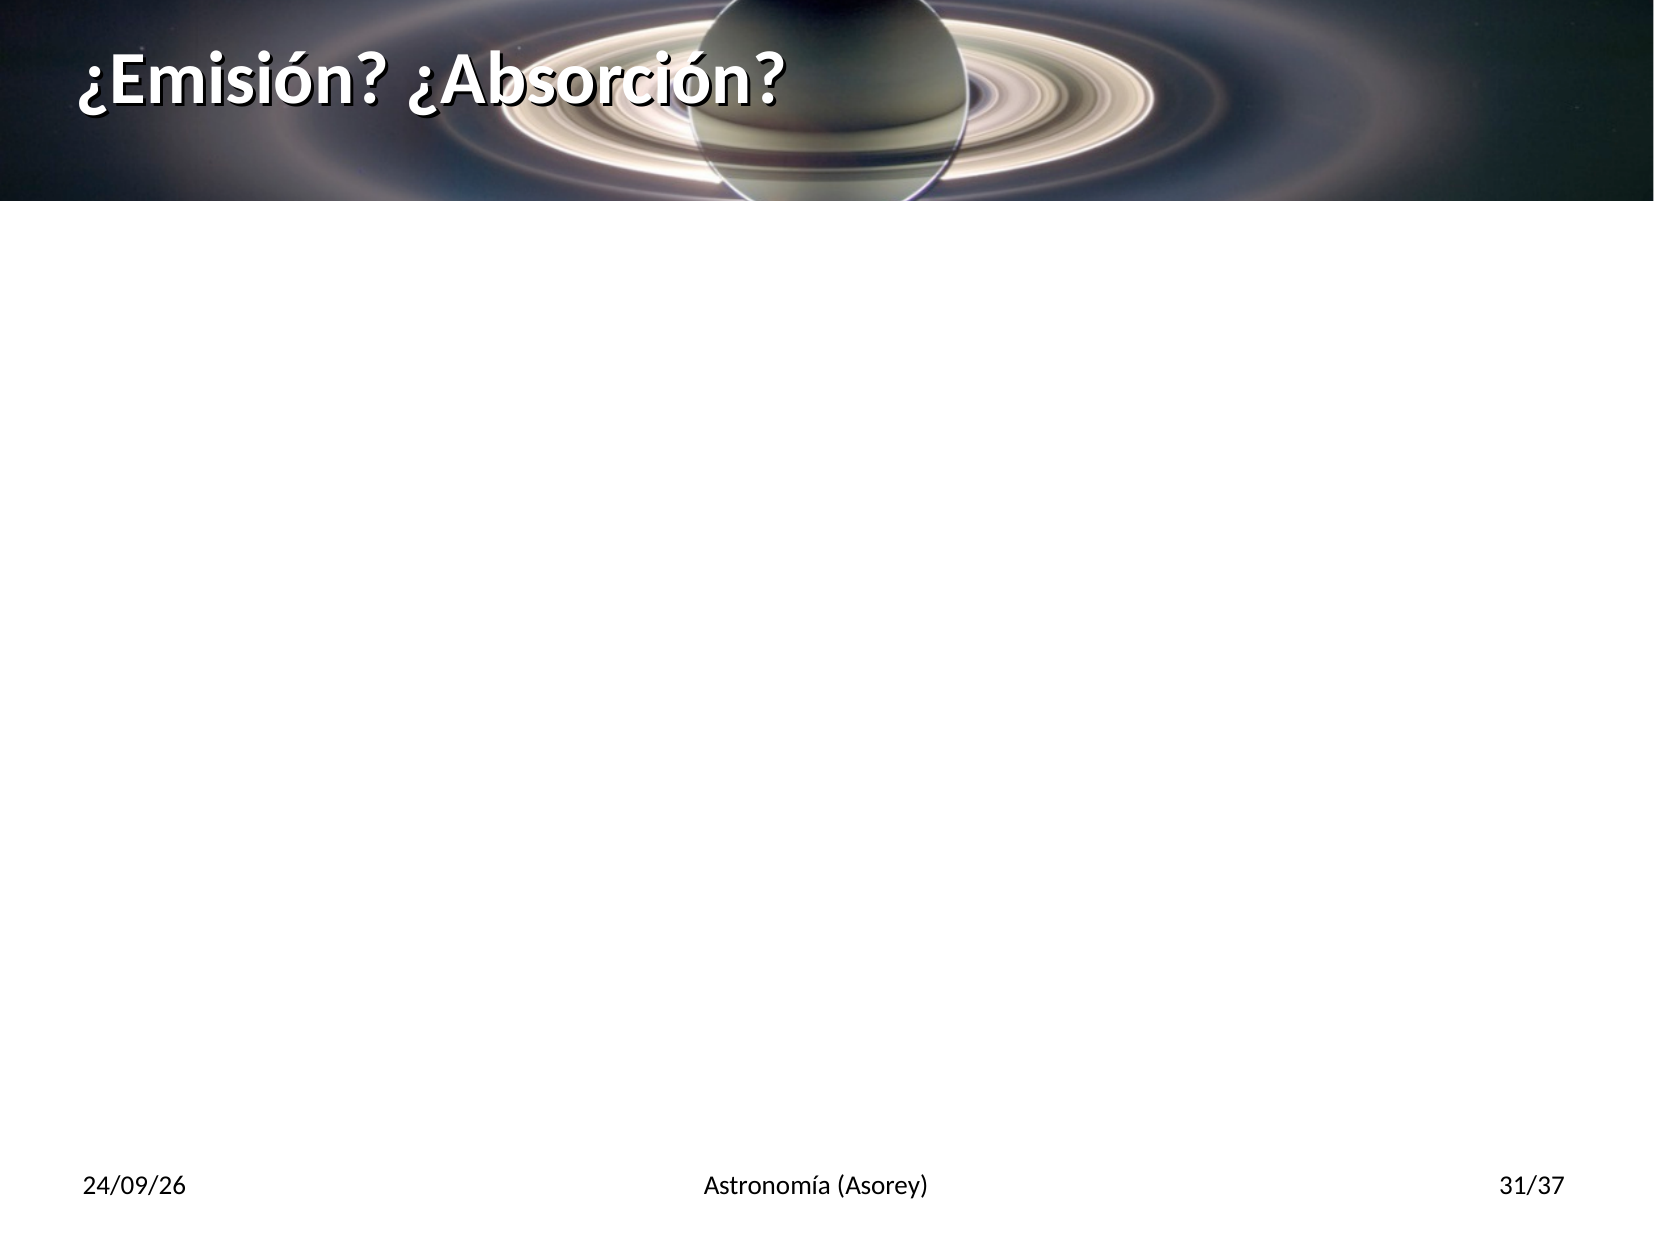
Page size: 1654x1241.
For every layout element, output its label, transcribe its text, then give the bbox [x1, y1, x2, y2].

picture [0, 0, 1654, 201]
title ¿Emisión? ¿Absorción? [75, 19, 1564, 151]
